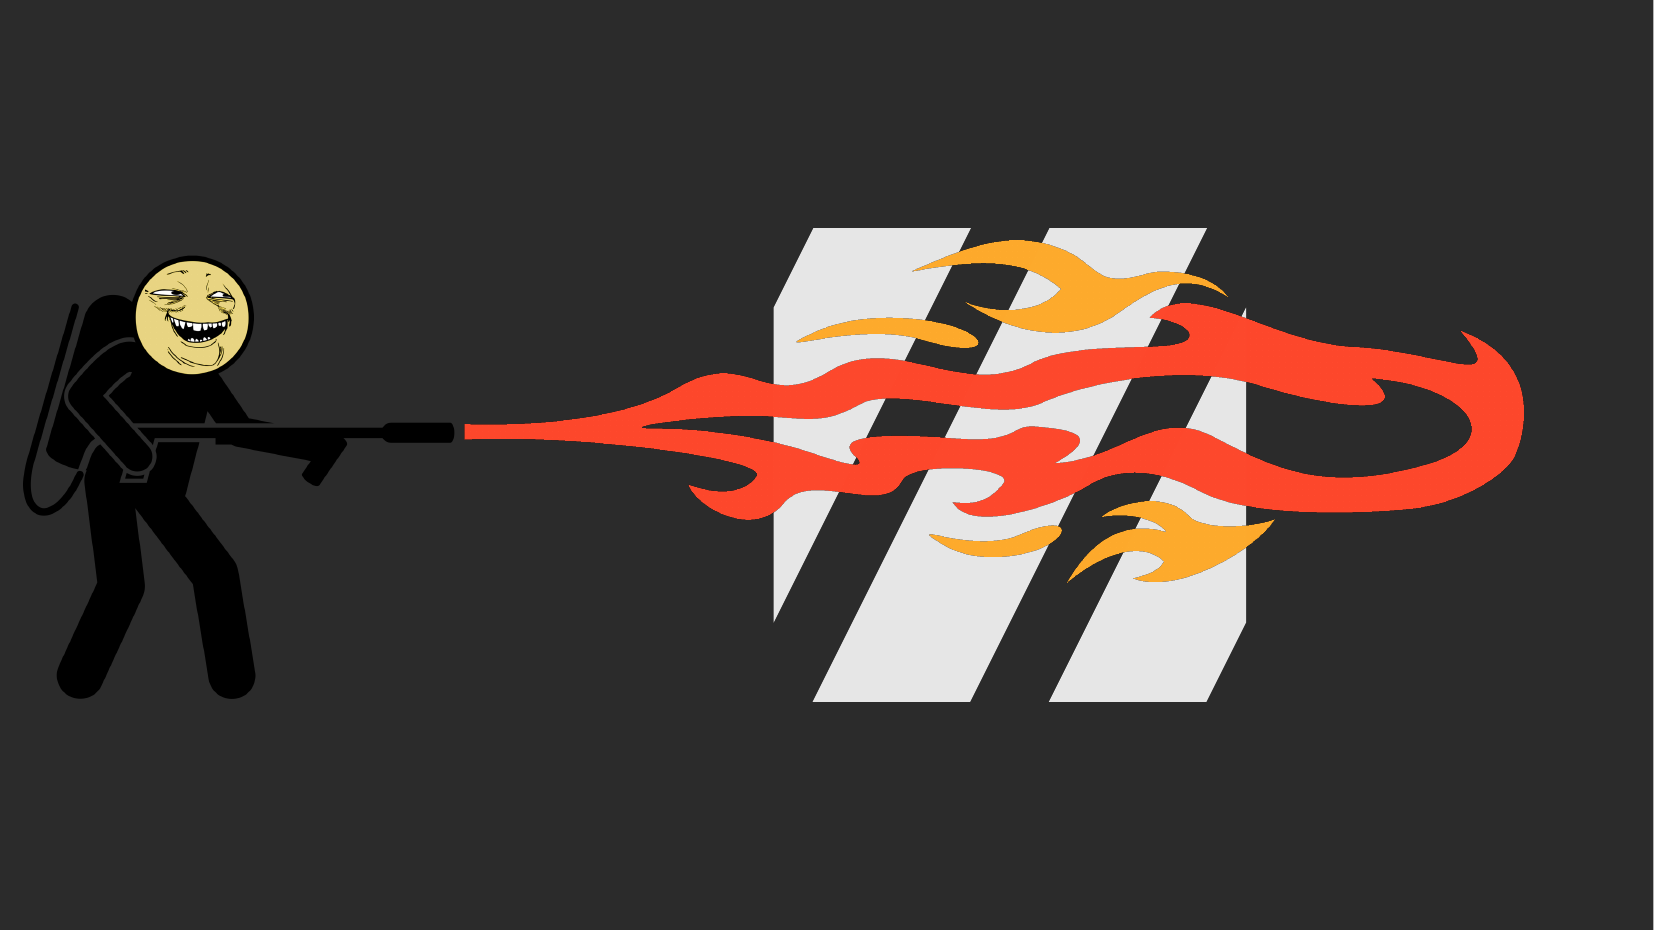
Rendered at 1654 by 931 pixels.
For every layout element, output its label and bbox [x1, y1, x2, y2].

picture [23, 228, 1524, 702]
